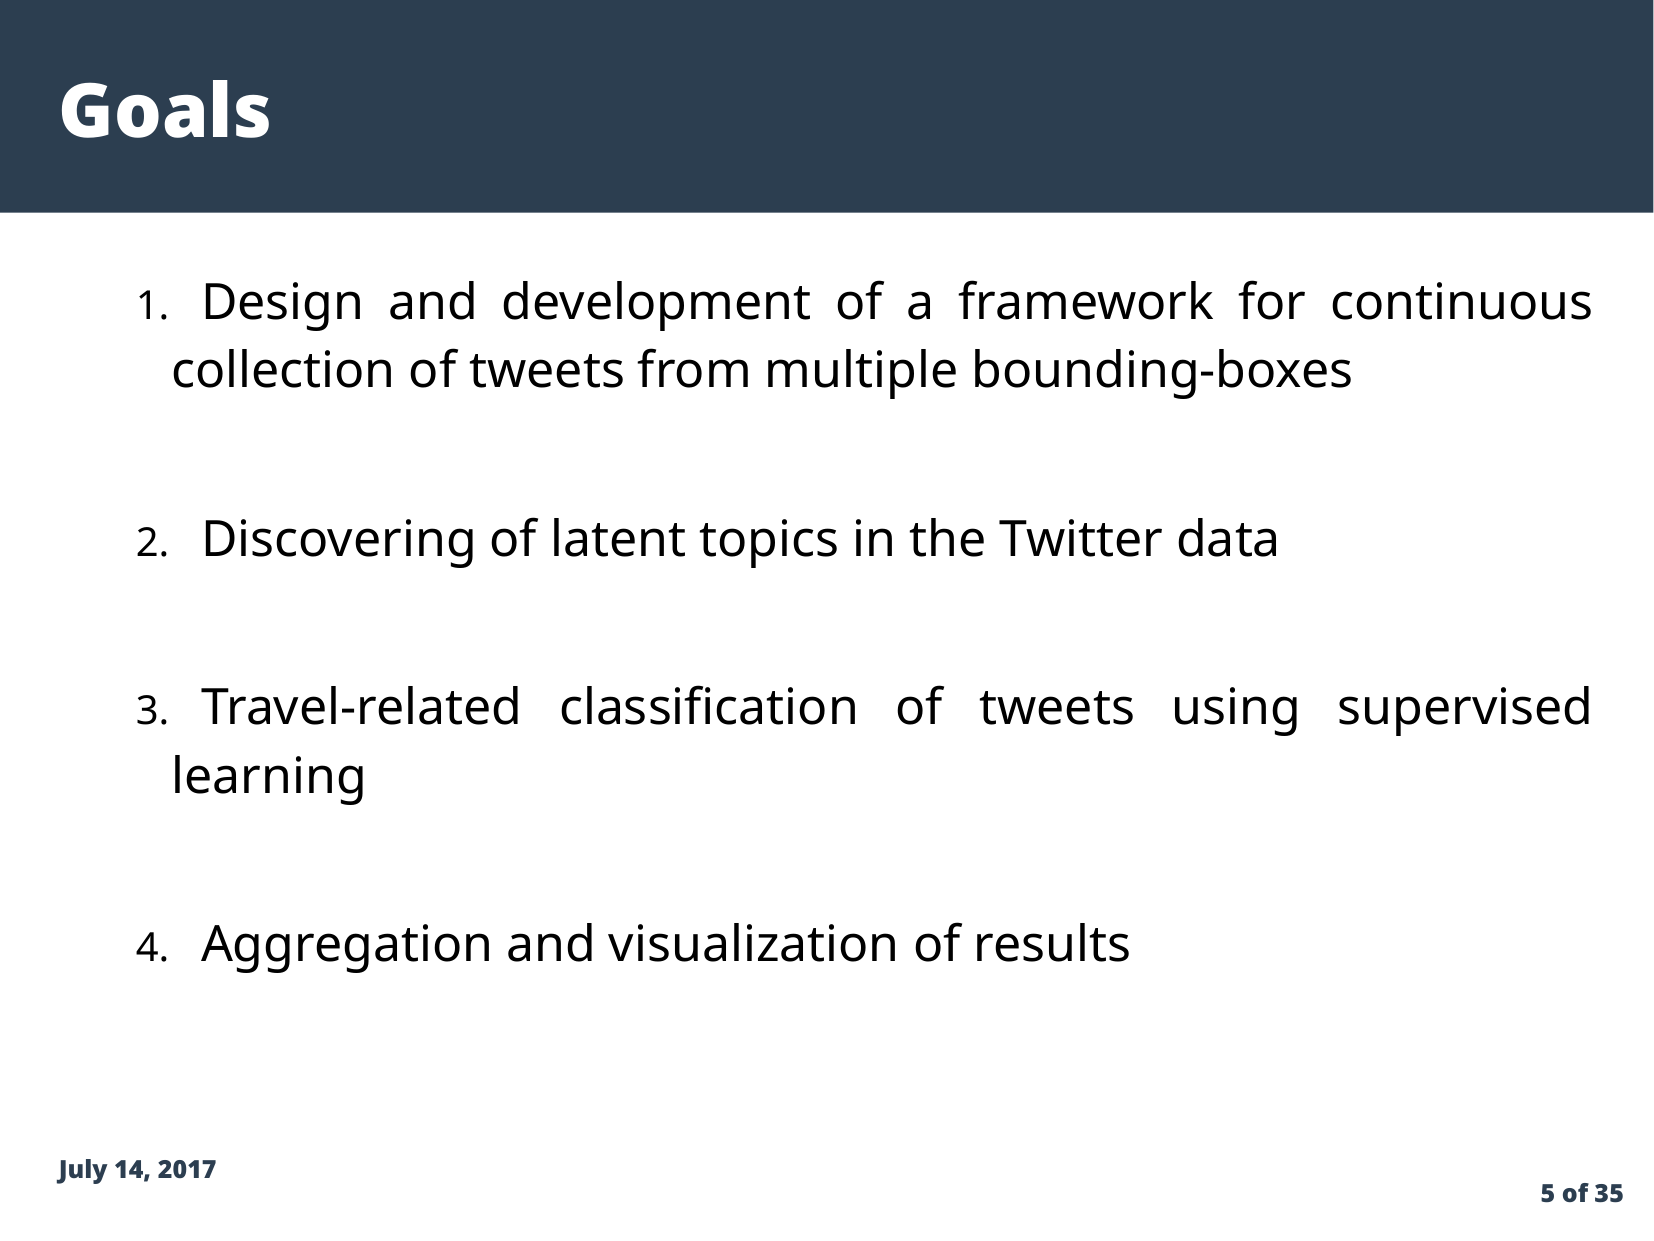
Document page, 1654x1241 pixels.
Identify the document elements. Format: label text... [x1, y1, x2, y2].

text_box Design and development of a framework for continuous collection of tweets from multiple bounding-boxes Discovering of latent topics in the Twitter data Travel-related classification of tweets using supervised learning Aggregation and visualization of results [82, 265, 1595, 1111]
title Goals [59, 29, 1595, 187]
